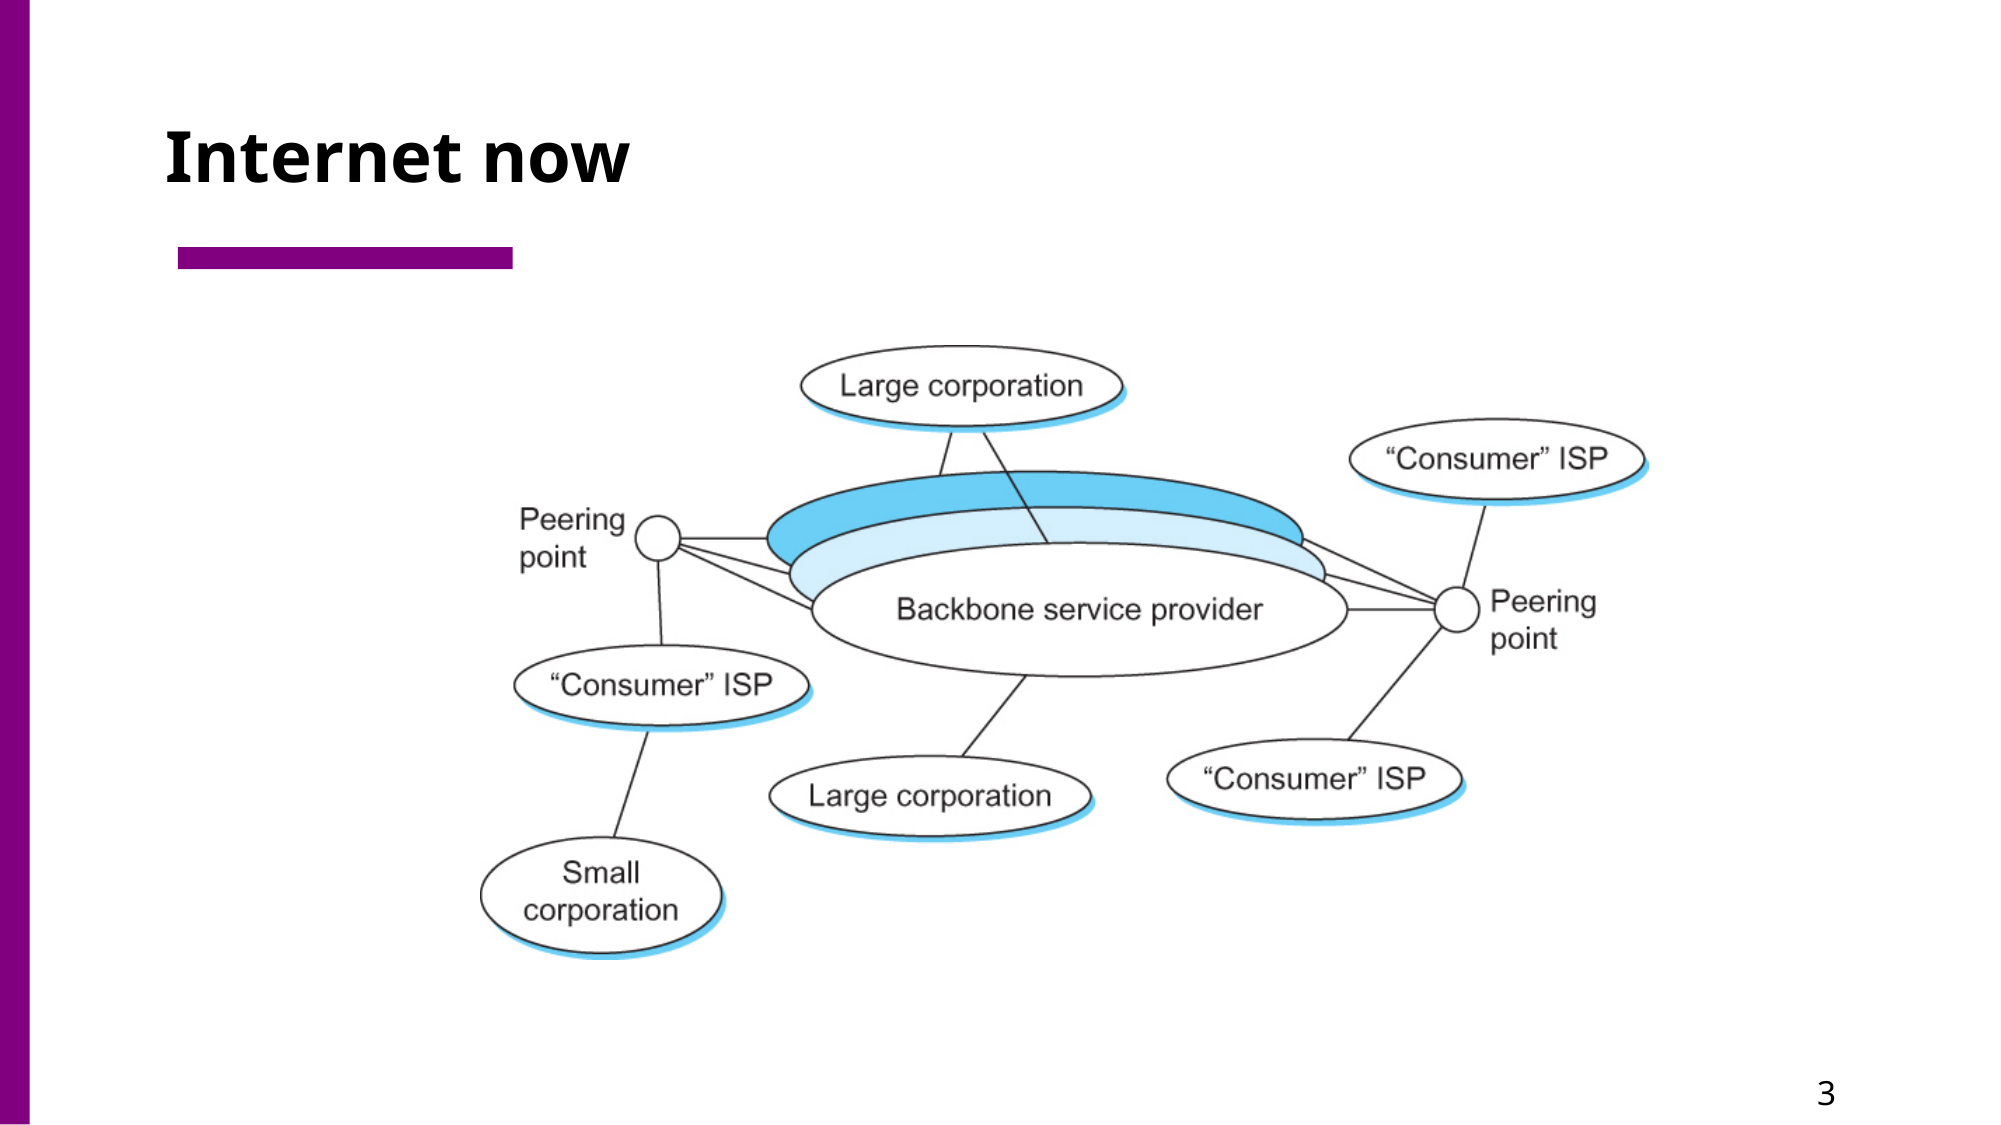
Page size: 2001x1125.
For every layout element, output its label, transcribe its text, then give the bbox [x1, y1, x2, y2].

picture [480, 345, 1649, 961]
text_box Internet now [151, 0, 1849, 212]
